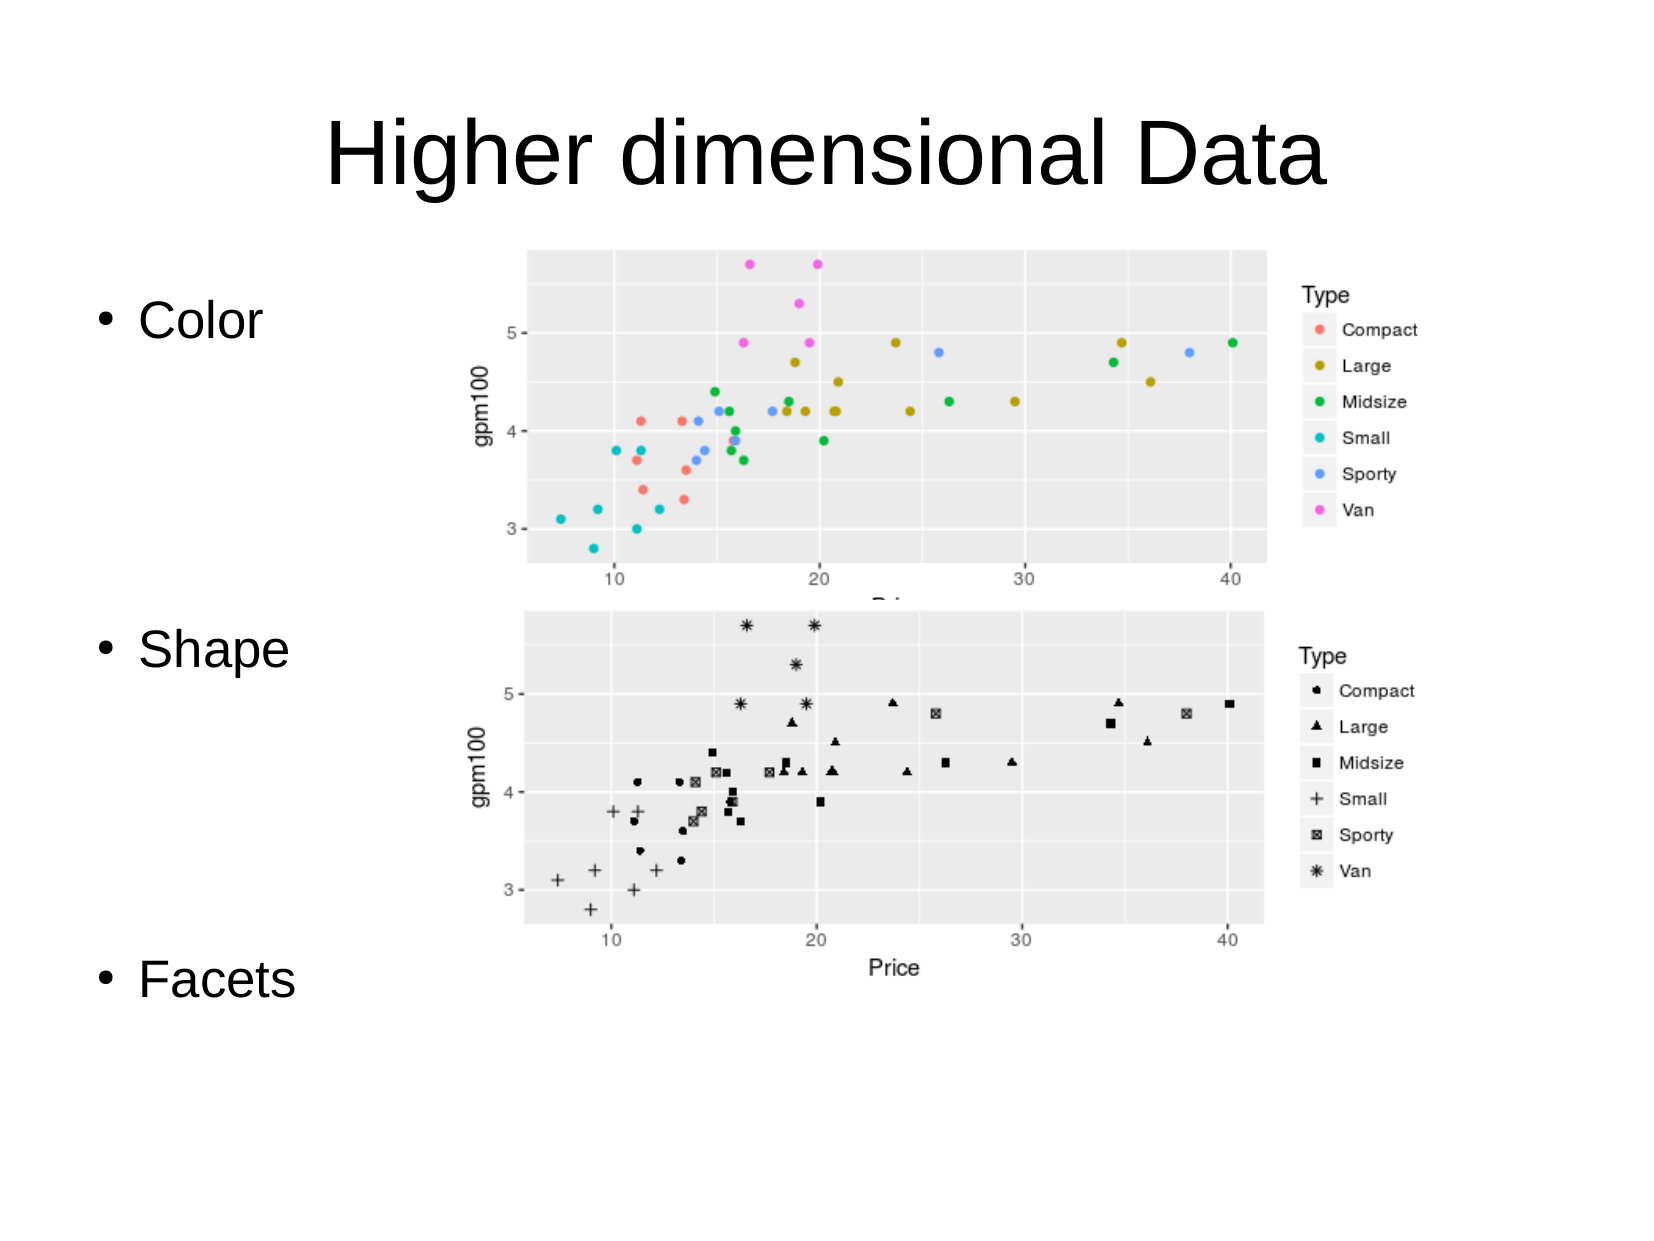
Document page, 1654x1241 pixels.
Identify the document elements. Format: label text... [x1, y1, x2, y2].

title Higher dimensional Data [82, 49, 1571, 257]
list Color Shape Facets [82, 290, 1571, 1010]
picture [457, 239, 1441, 987]
